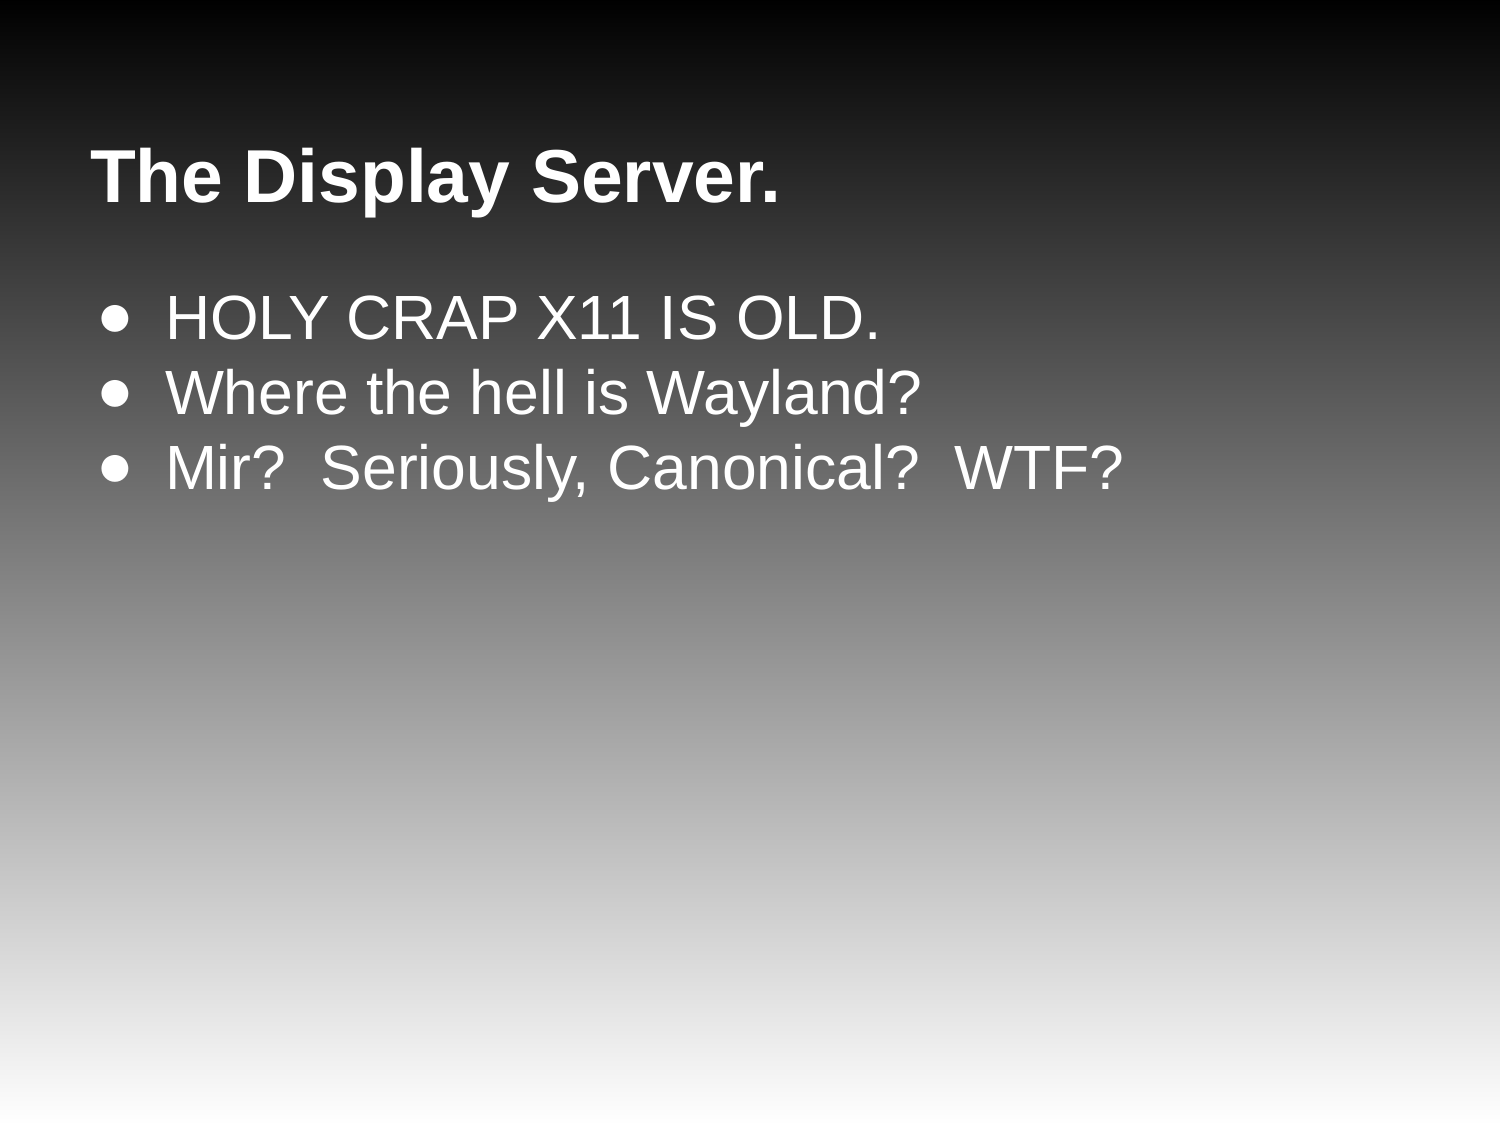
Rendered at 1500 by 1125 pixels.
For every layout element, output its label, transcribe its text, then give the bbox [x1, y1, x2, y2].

title The Display Server. [75, 45, 1425, 233]
list HOLY CRAP X11 IS OLD. Where the hell is Wayland? Mir? Seriously, Canonical? WTF? [75, 262, 1425, 1078]
